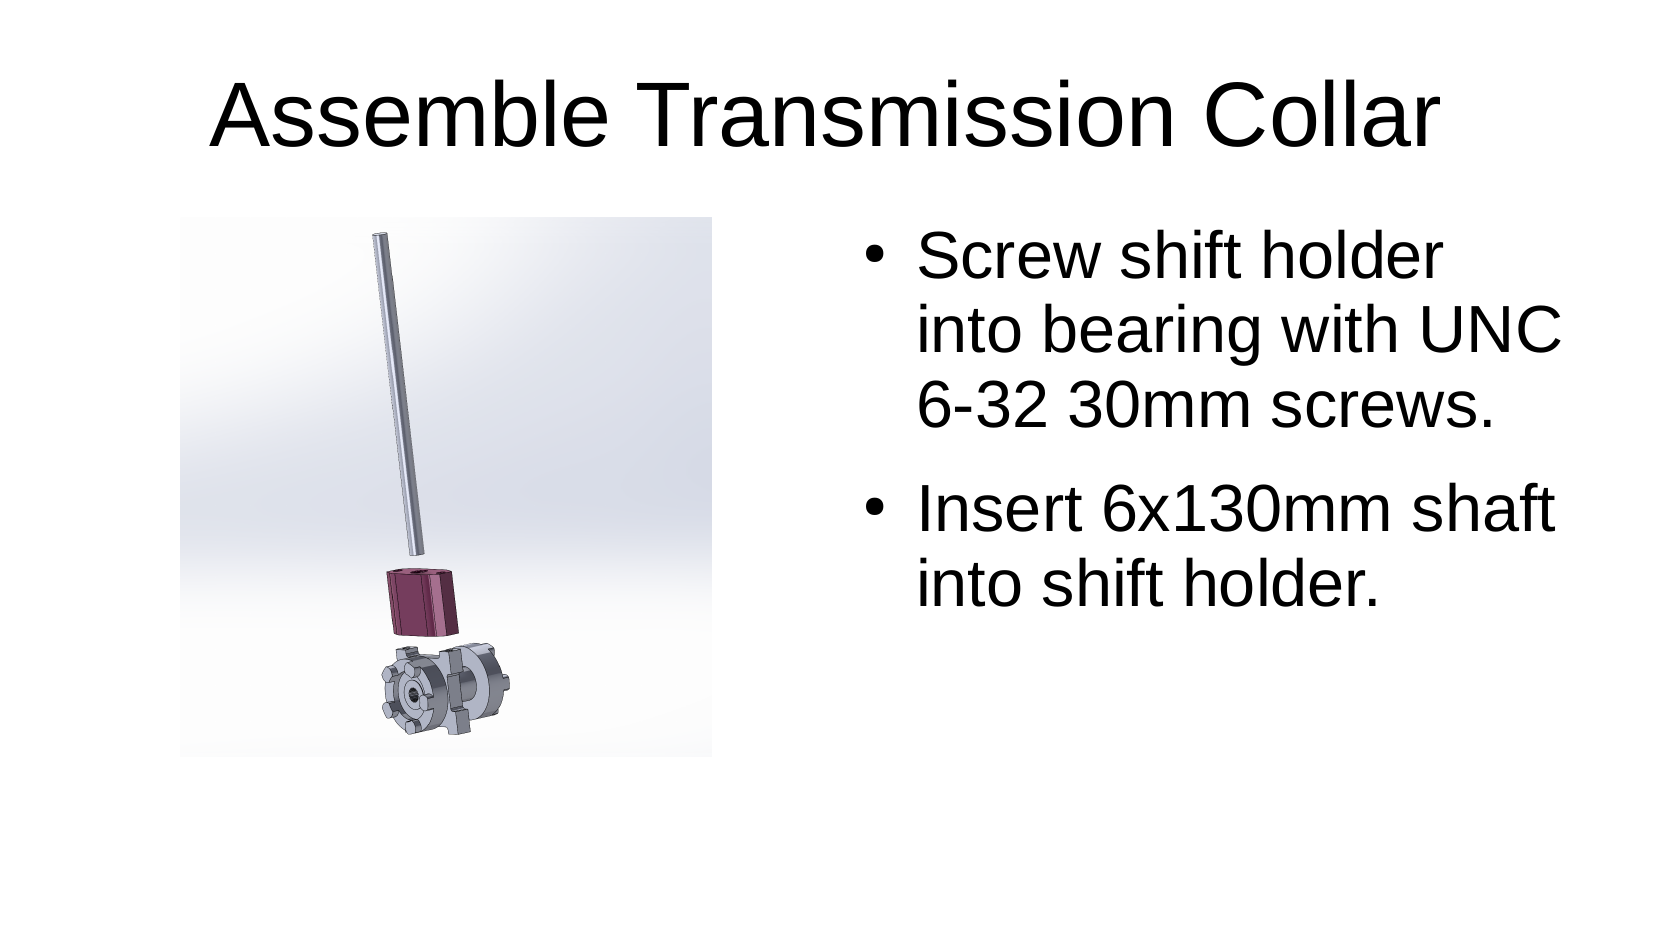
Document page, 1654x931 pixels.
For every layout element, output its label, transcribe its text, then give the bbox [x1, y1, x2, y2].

picture [180, 217, 712, 758]
title Assemble Transmission Collar [82, 37, 1571, 193]
list Screw shift holder into bearing with UNC 6-32 30mm screws. Insert 6x130mm shaft into shift holder. [845, 217, 1572, 758]
